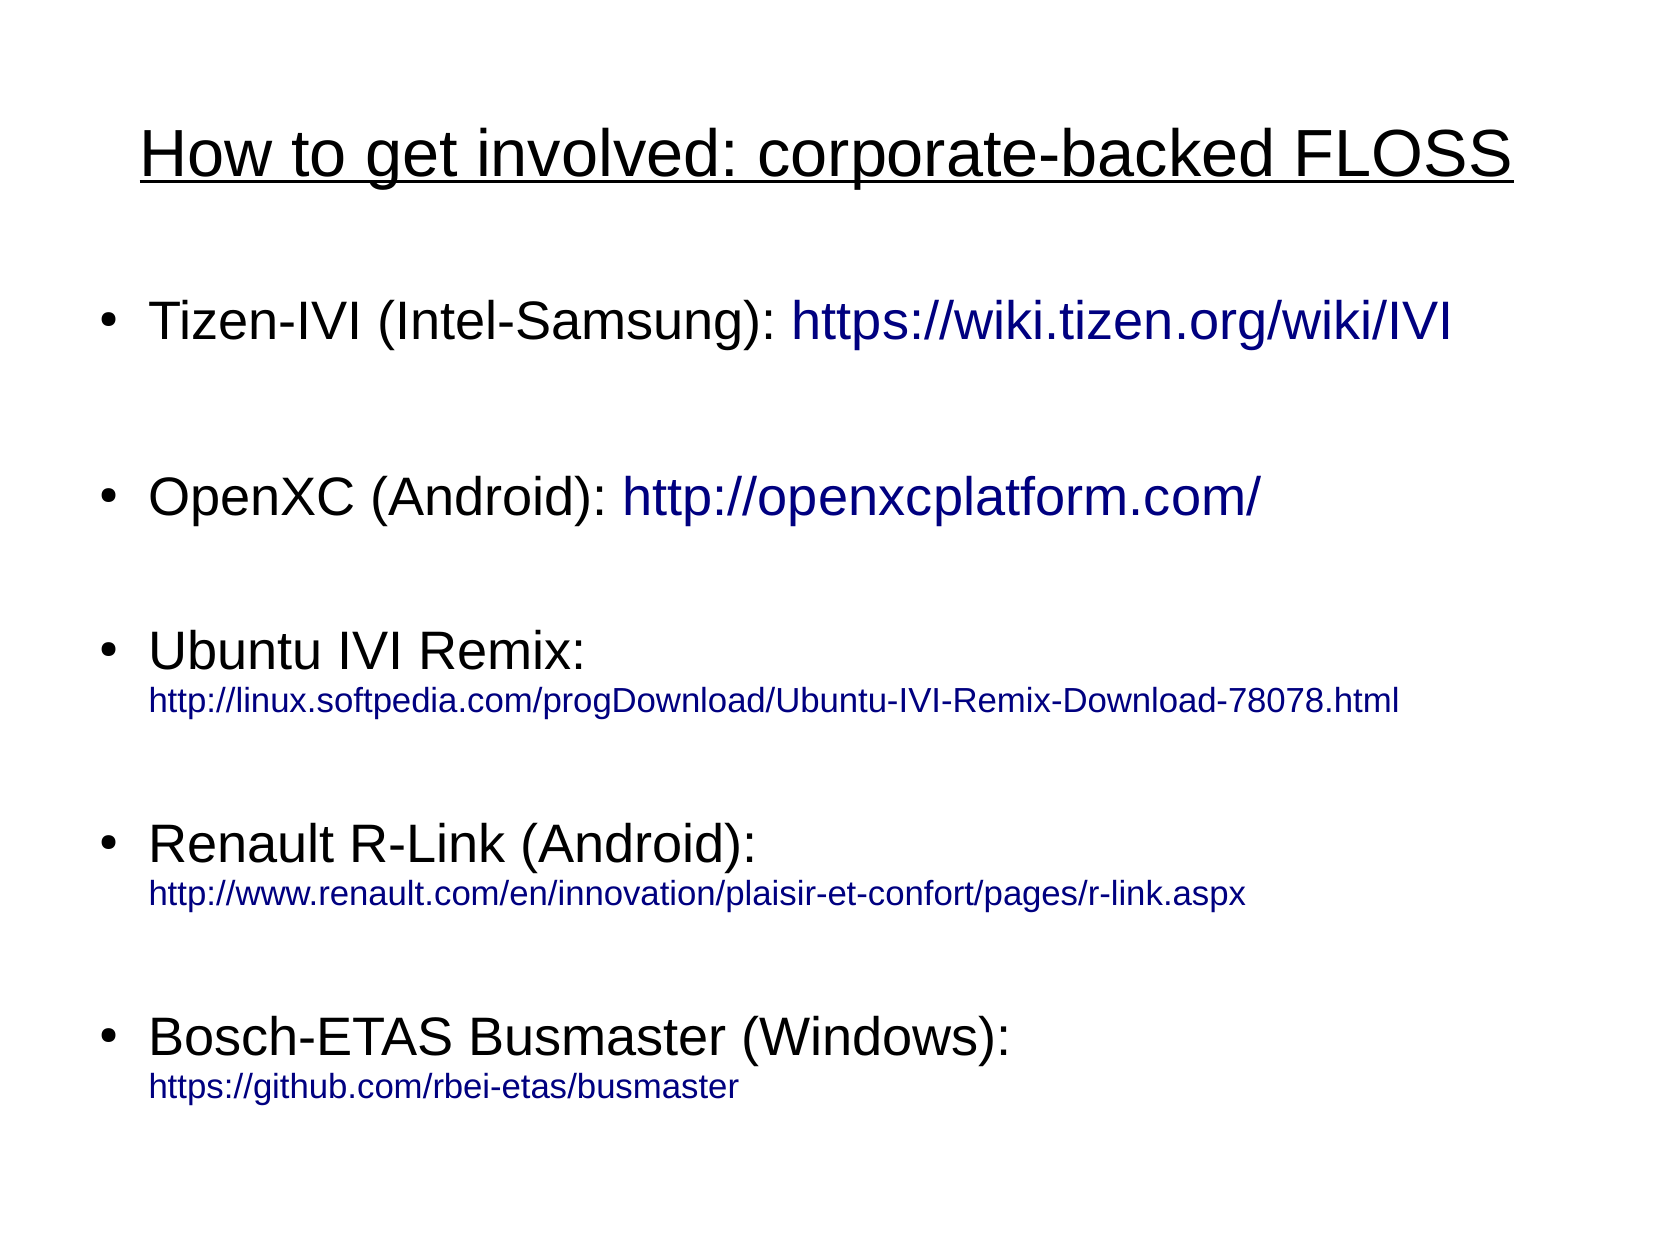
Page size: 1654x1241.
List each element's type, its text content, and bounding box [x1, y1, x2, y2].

title [30, 360, 1519, 568]
title How to get involved: corporate-backed FLOSS [82, 49, 1571, 257]
list Tizen-IVI (Intel-Samsung): https://wiki.tizen.org/wiki/IVI OpenXC (Android): http://openxcplatform.com/ Ubuntu IVI Remix: http://linux.softpedia.com/progDownload/Ubuntu-IVI-Remix-Download-78078.html Renault R-Link (Android): http://www.renault.com/en/innovation/plaisir-et-confort/pages/r-link.aspx Bosch-ETAS Busmaster (Windows): https://github.com/rbei-etas/busmaster [82, 290, 1571, 1109]
